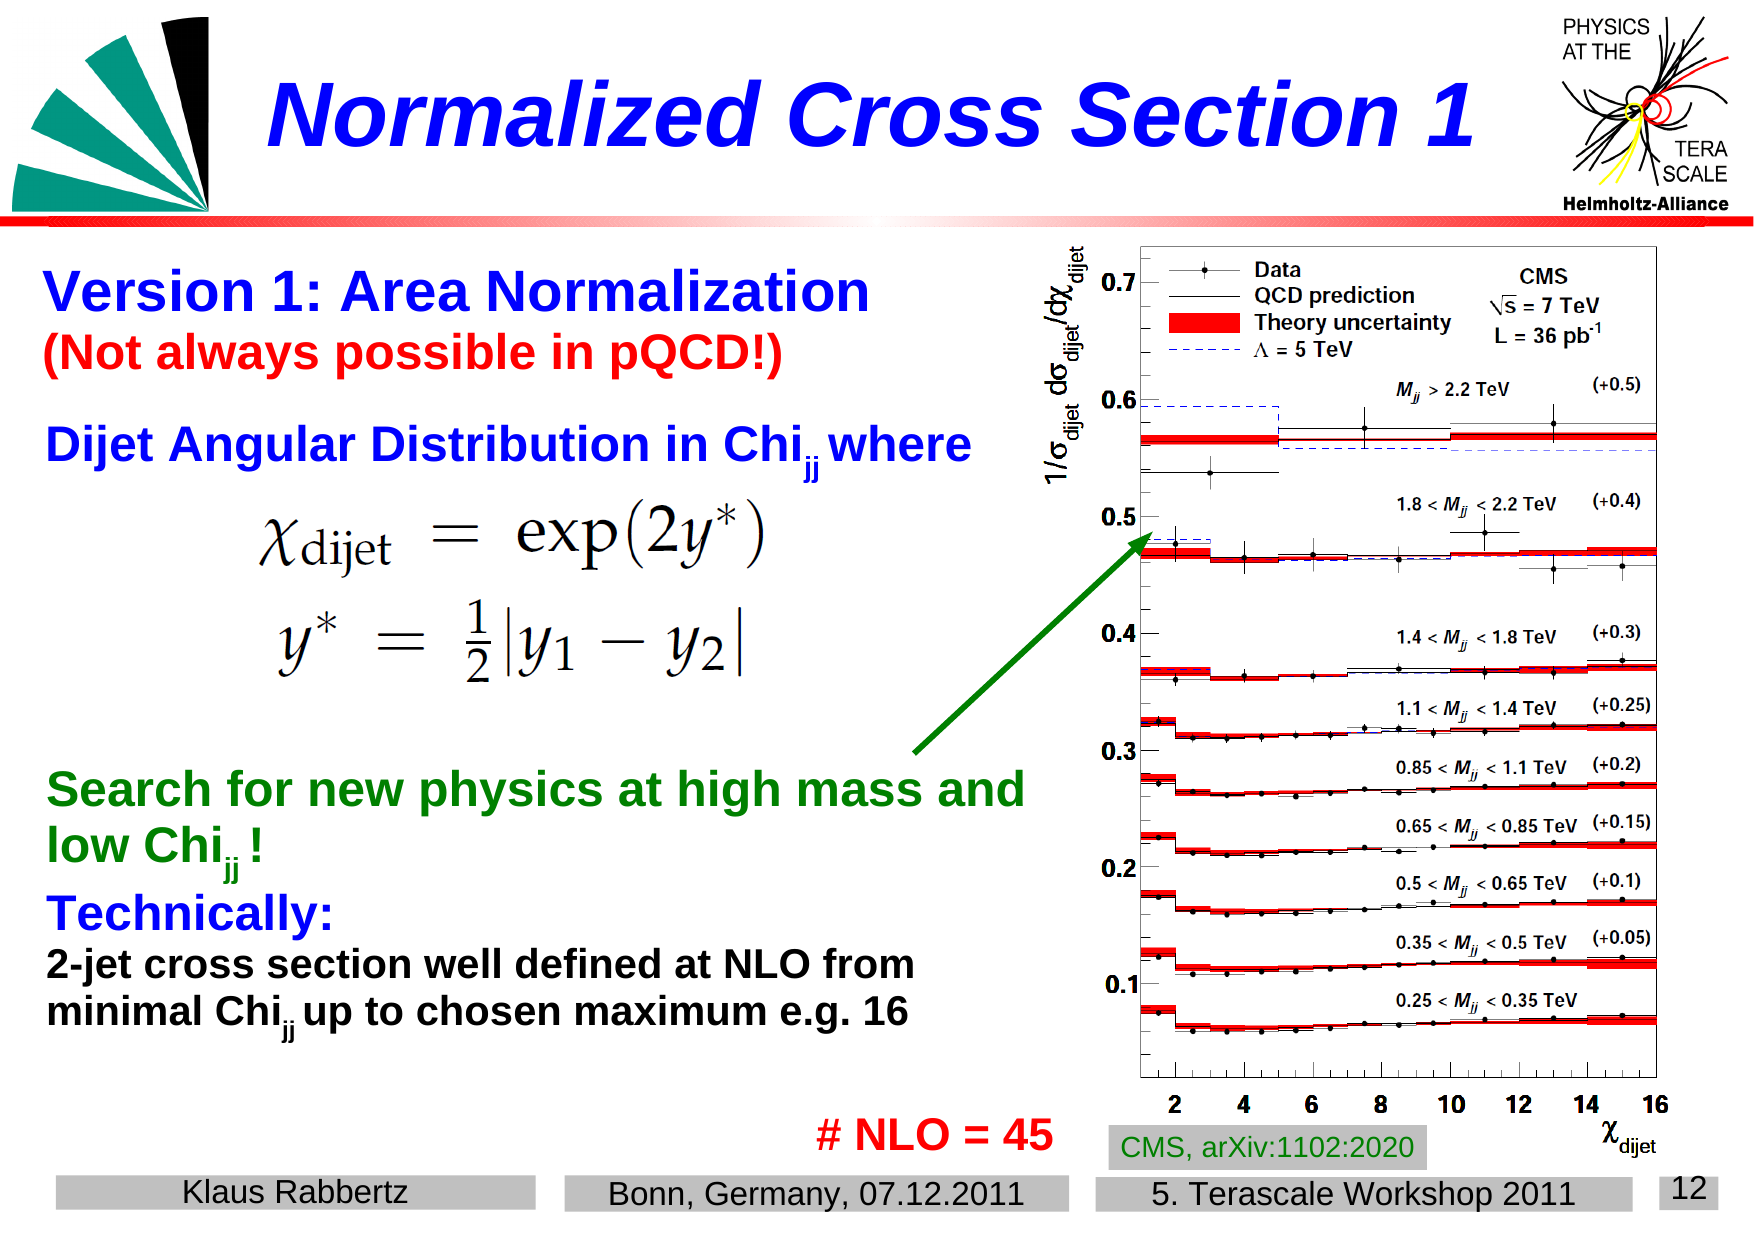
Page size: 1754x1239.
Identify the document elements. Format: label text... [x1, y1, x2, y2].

text_box Dijet Angular Distribution in Chijj where [33, 410, 986, 491]
text_box Search for new physics at high mass and low Chijj ! Technically: 2-jet cross section well defined at NLO from minimal Chijj up to chosen maximum e.g. 16 [34, 755, 1040, 1113]
text_box # NLO = 45 [804, 1103, 1067, 1168]
picture [12, 17, 209, 214]
picture [1546, 9, 1744, 223]
picture [255, 494, 769, 583]
text_box CMS, arXiv:1102:2020 [1108, 1125, 1427, 1170]
title Normalized Cross Section 1 [220, 22, 1525, 207]
text_box Version 1: Area Normalization (Not always possible in pQCD!) [30, 253, 884, 389]
picture [1035, 240, 1677, 1164]
picture [267, 596, 752, 687]
